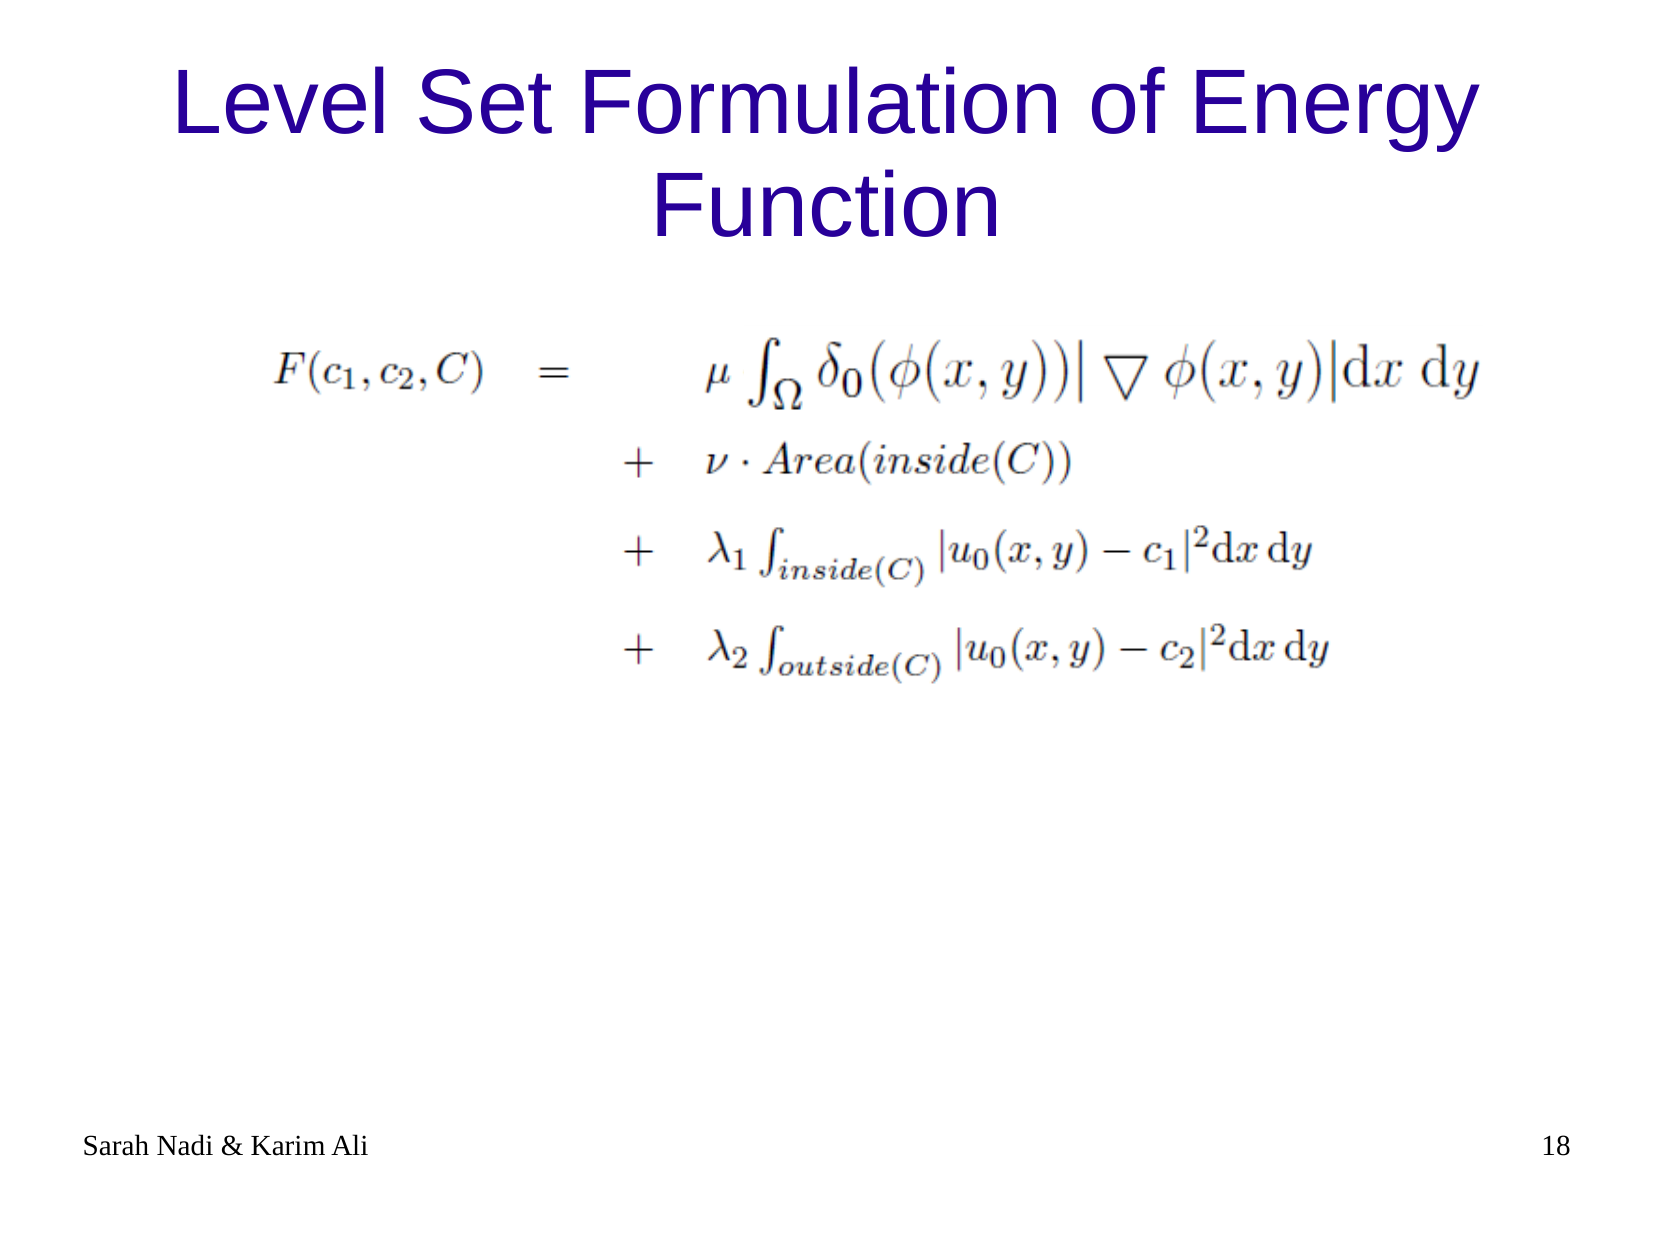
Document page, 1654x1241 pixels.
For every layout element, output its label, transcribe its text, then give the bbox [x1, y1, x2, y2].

picture [271, 324, 1483, 703]
title Level Set Formulation of Energy Function [82, 49, 1571, 257]
